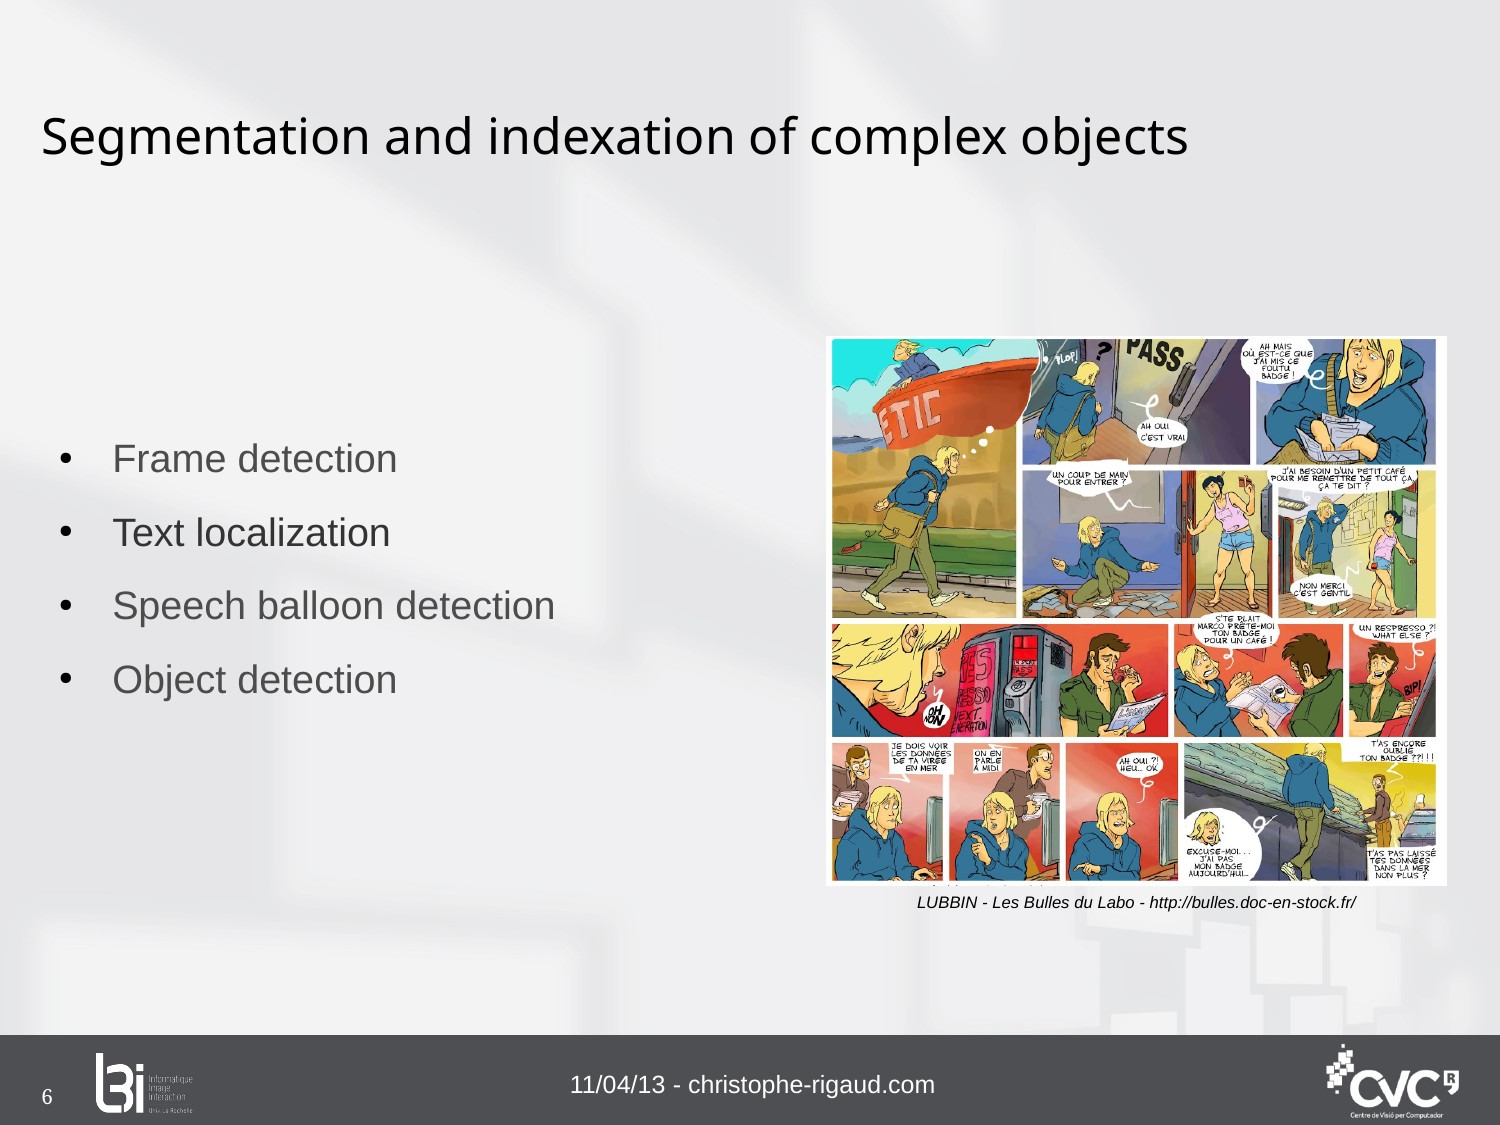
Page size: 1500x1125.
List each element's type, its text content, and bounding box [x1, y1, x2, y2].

picture [0, 0, 1500, 1125]
list Frame detection Text localization Speech balloon detection Object detection [41, 437, 733, 768]
text_box 11/04/13 - christophe-rigaud.com [219, 1062, 1447, 1106]
text_box LUBBIN - Les Bulles du Labo - http://bulles.doc-en-stock.fr/ [885, 885, 1388, 920]
title Segmentation and indexation of complex objects [41, 41, 1459, 229]
